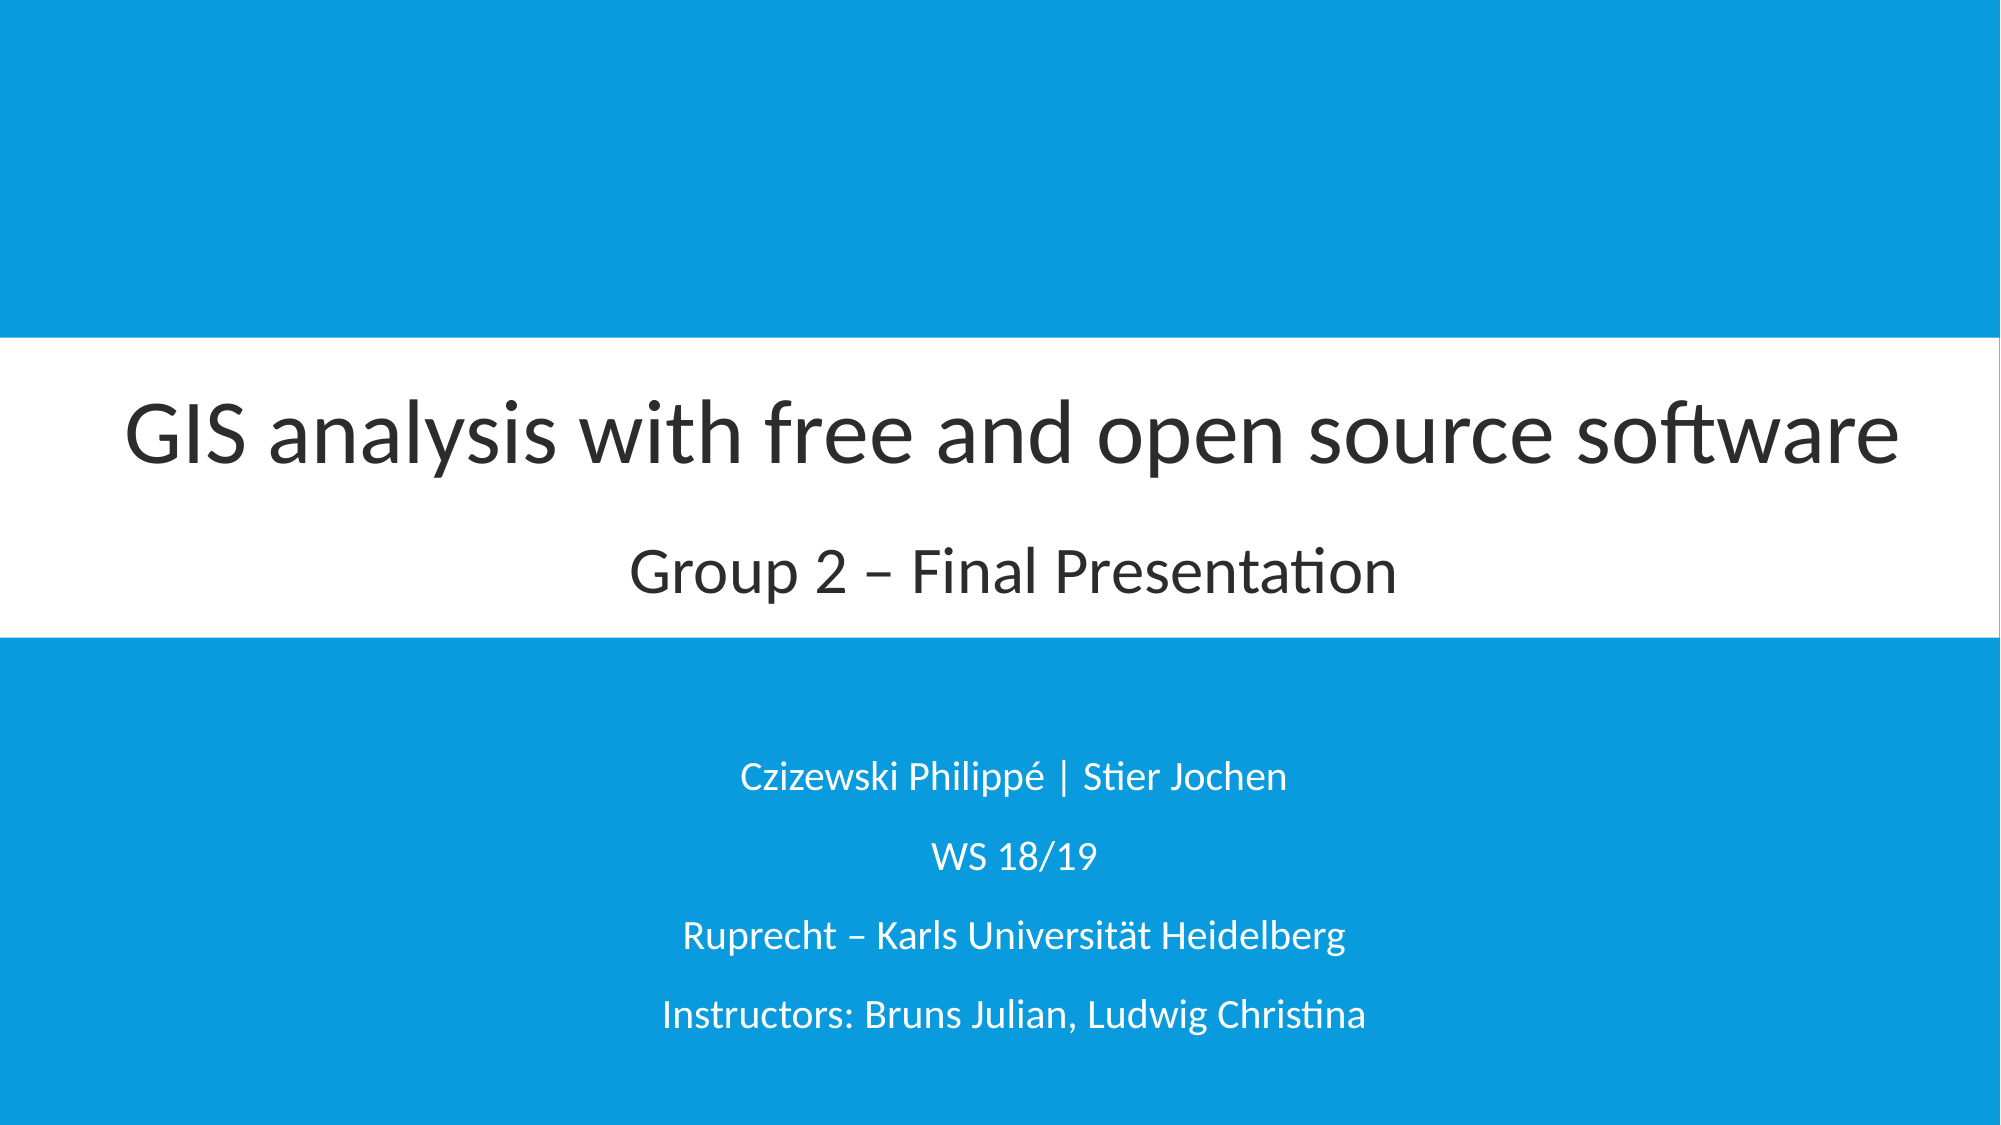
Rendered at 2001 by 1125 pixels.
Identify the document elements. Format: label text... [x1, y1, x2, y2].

text_box GIS analysis with free and open source software Group 2 – Final Presentation [109, 364, 1920, 615]
subtitle Czizewski Philippé | Stier Jochen WS 18/19 Ruprecht – Karls Universität Heidelberg Instructors: Bruns Julian, Ludwig Christina [283, 741, 1746, 958]
